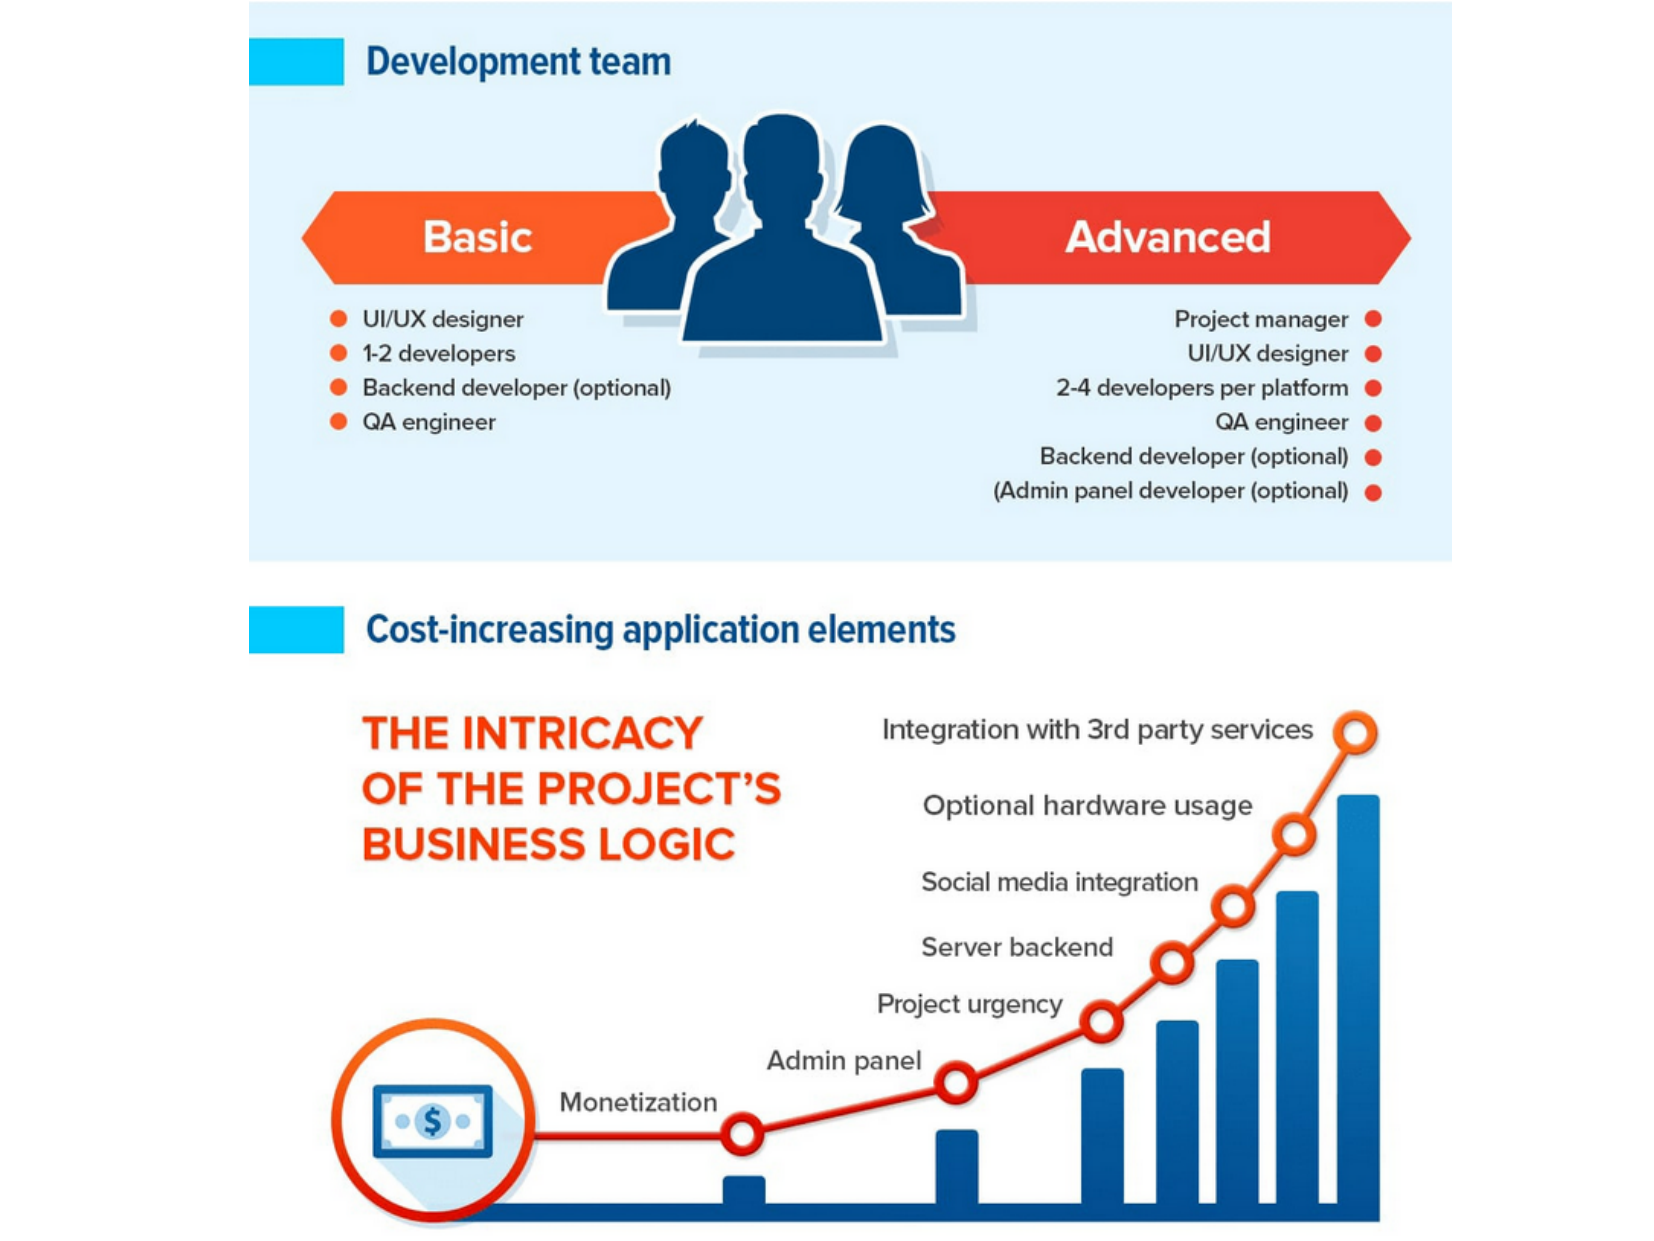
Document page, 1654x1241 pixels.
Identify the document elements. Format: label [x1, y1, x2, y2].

picture [249, 1, 1452, 1241]
